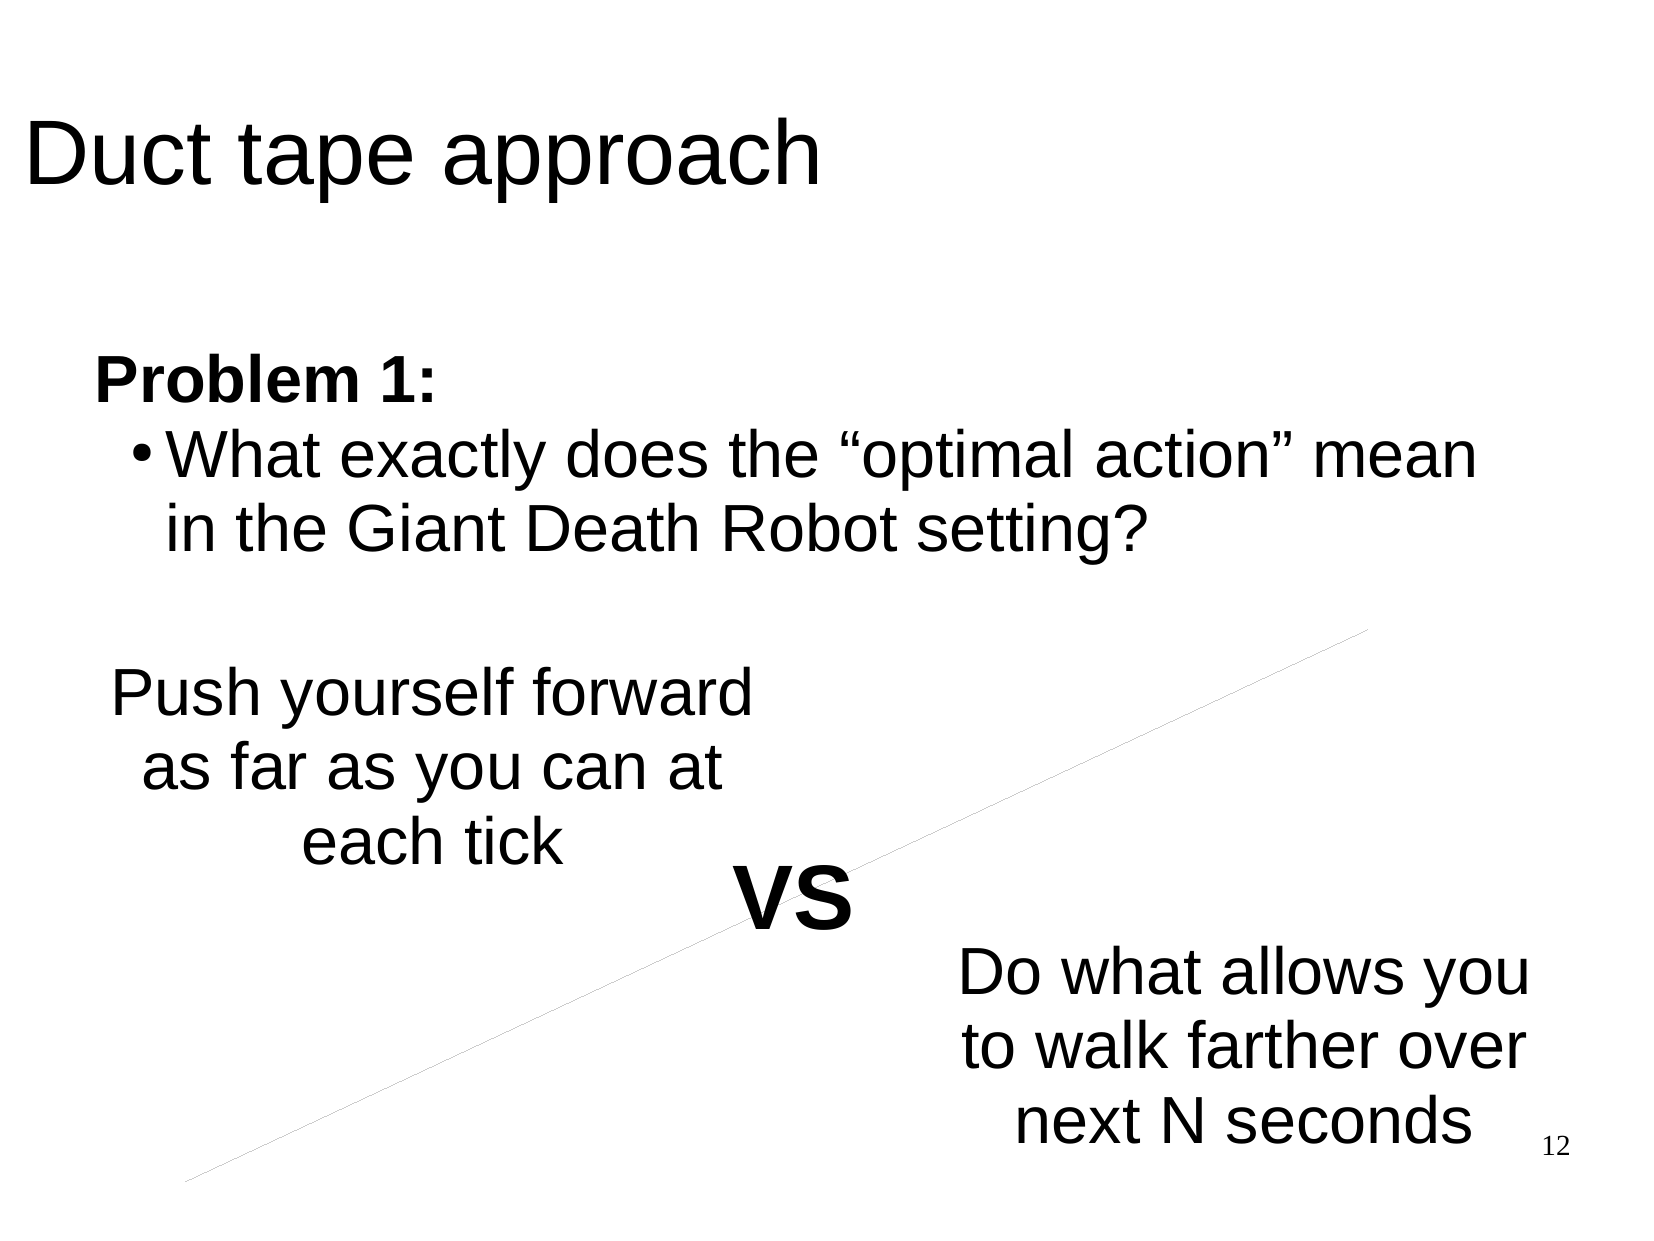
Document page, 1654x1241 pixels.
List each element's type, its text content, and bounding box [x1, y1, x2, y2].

title Duct tape approach [23, 49, 1512, 257]
text_box VS [621, 846, 896, 950]
text_box Push yourself forward as far as you can at each tick [29, 654, 766, 880]
text_box Problem 1: What exactly does the “optimal action” mean in the Giant Death Robot setting? [80, 334, 1504, 873]
text_box Do what allows you to walk farther over next N seconds [911, 933, 1543, 1159]
